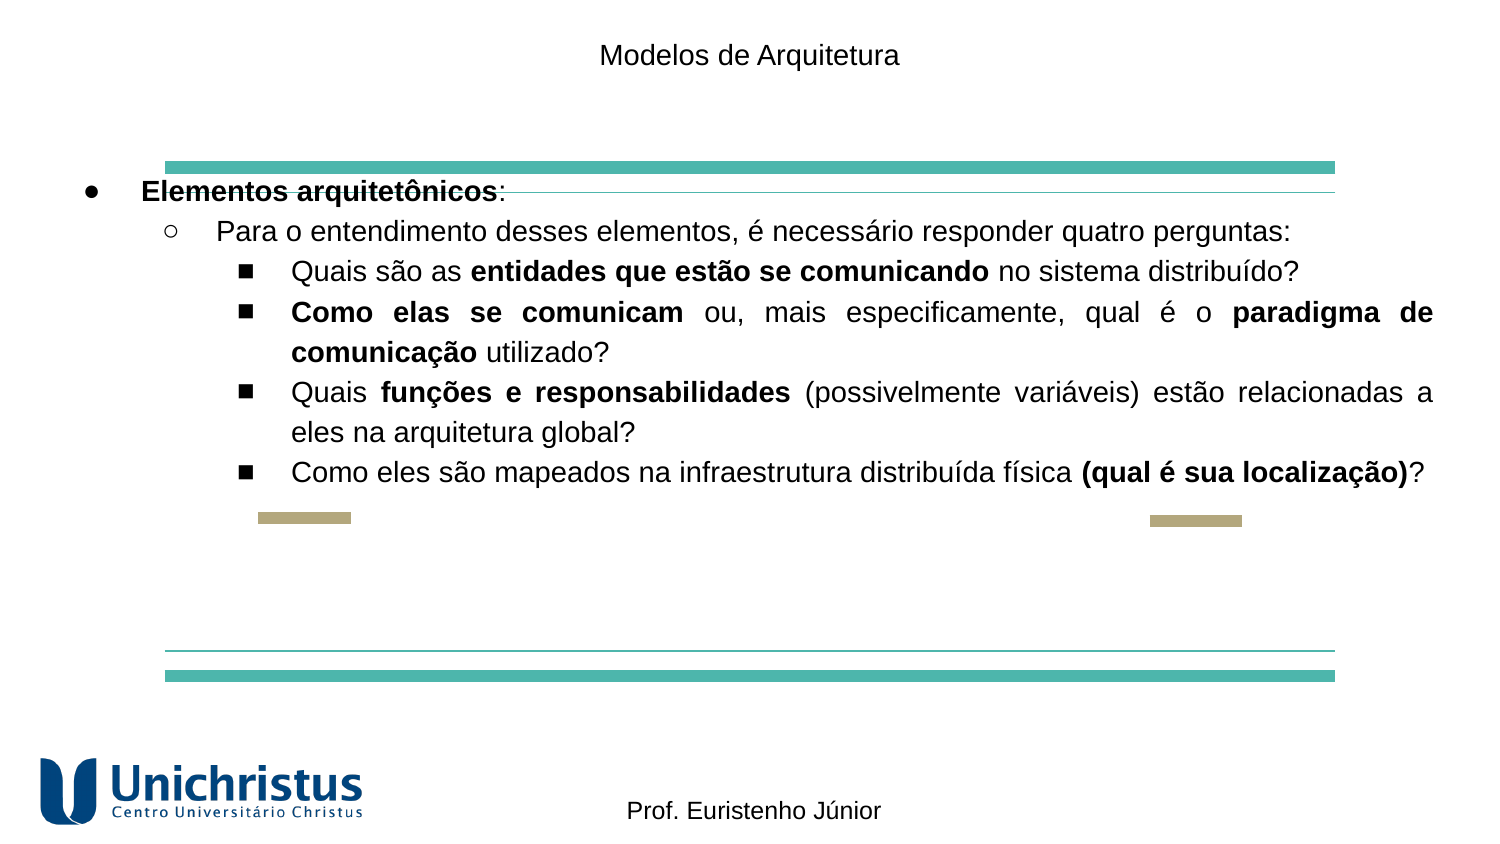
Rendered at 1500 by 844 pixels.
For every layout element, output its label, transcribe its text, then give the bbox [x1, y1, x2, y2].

picture [35, 754, 367, 827]
list Elementos arquitetônicos: Para o entendimento desses elementos, é necessário responder quatro perguntas: Quais são as entidades que estão se comunicando no sistema distribuído? Como elas se comunicam ou, mais especificamente, qual é o paradigma de comunicação utilizado? Quais funções e responsabilidades (possivelmente variáveis) estão relacionadas a eles na arquitetura global? Como eles são mapeados na infraestrutura distribuída física (qual é sua localização)? [51, 152, 1449, 750]
title Modelos de Arquitetura [51, 20, 1449, 137]
